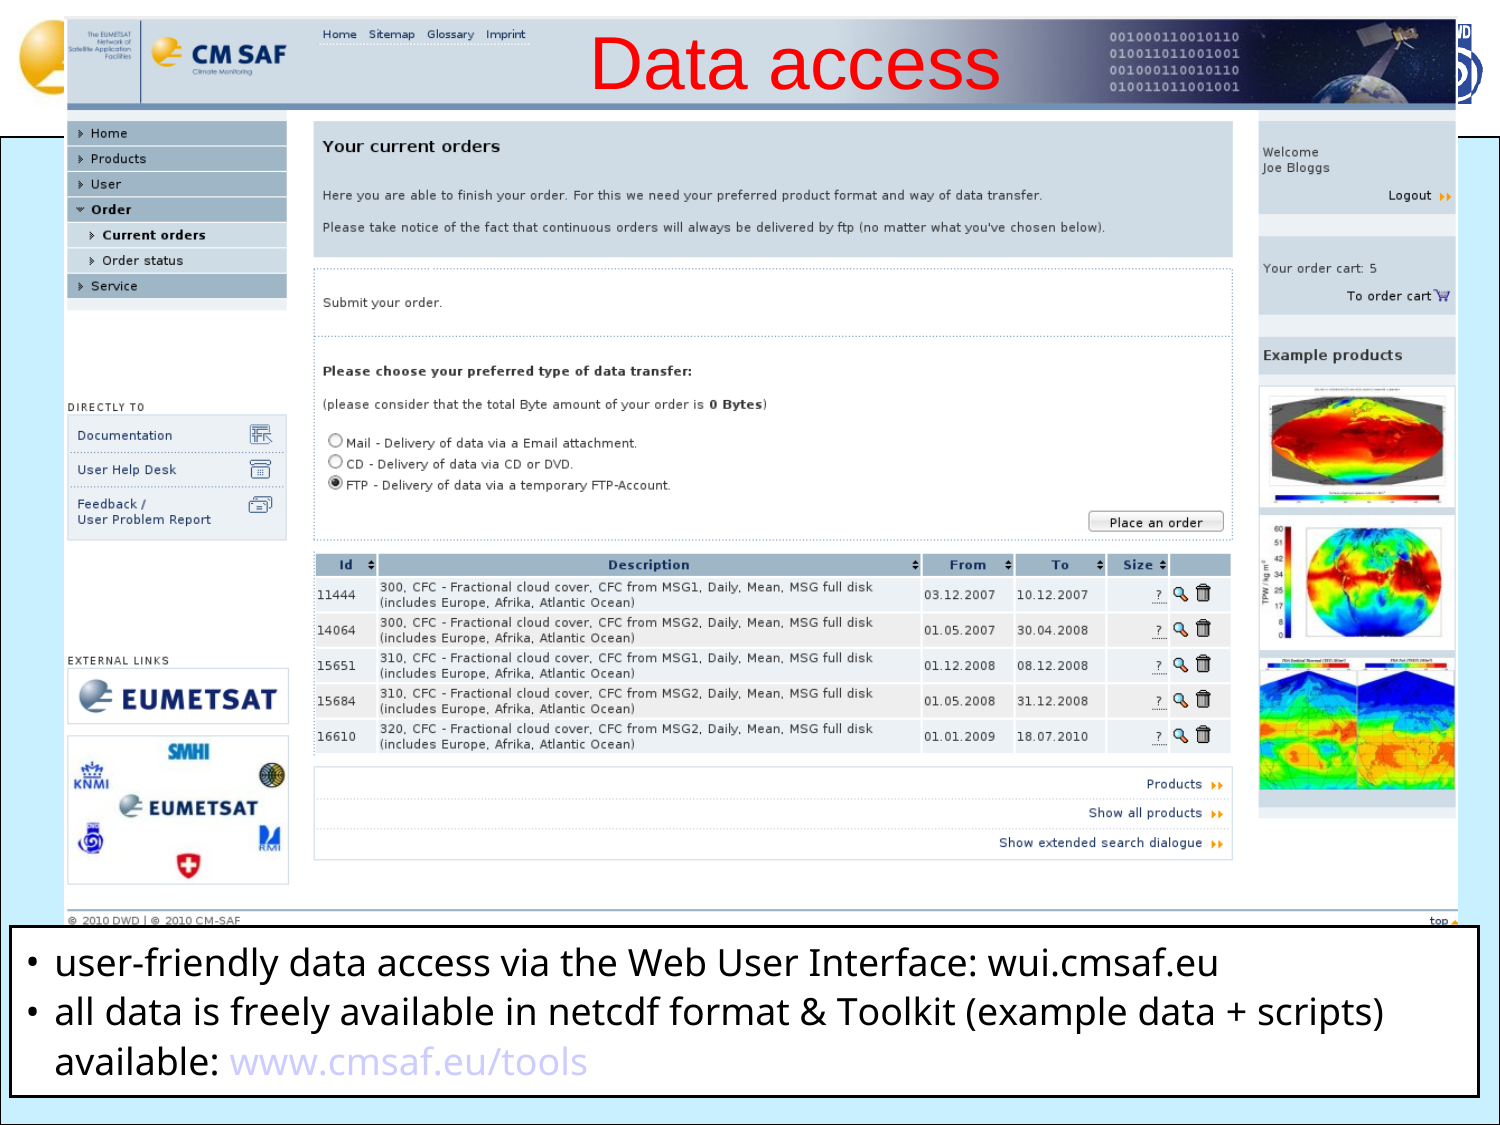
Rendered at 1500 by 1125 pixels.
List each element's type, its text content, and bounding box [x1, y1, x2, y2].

text_box user-friendly data access via the Web User Interface: wui.cmsaf.eu all data is freely available in netcdf format & Toolkit (example data + scripts) available: www.cmsaf.eu/tools [10, 926, 1479, 1097]
text_box Data access [576, 8, 1017, 112]
picture [17, 16, 1483, 926]
